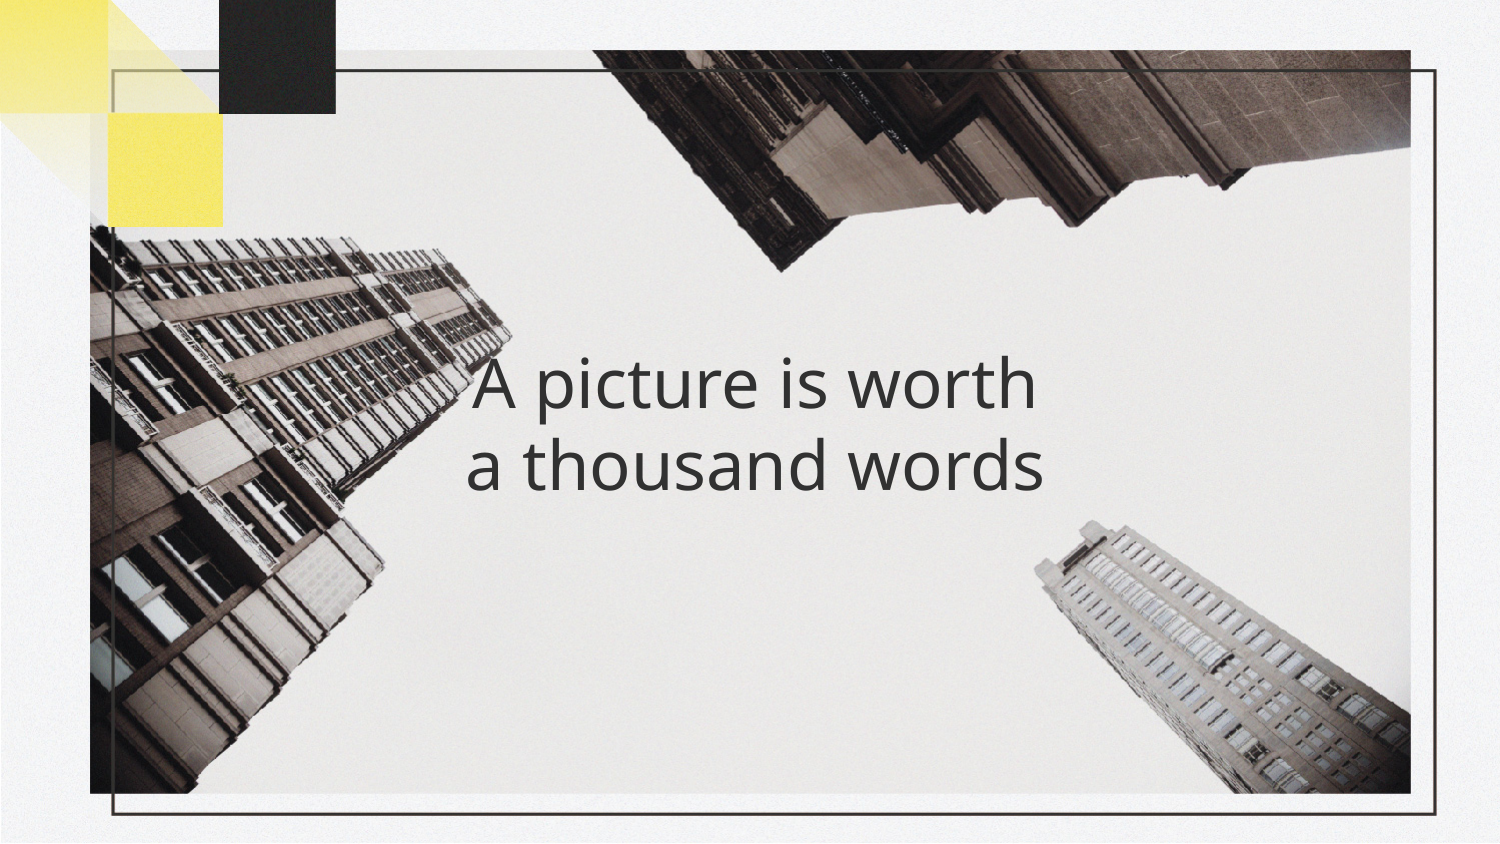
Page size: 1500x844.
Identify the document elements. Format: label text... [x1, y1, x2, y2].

picture [0, 0, 1500, 844]
title A picture is worth a thousand words [440, 268, 1071, 575]
